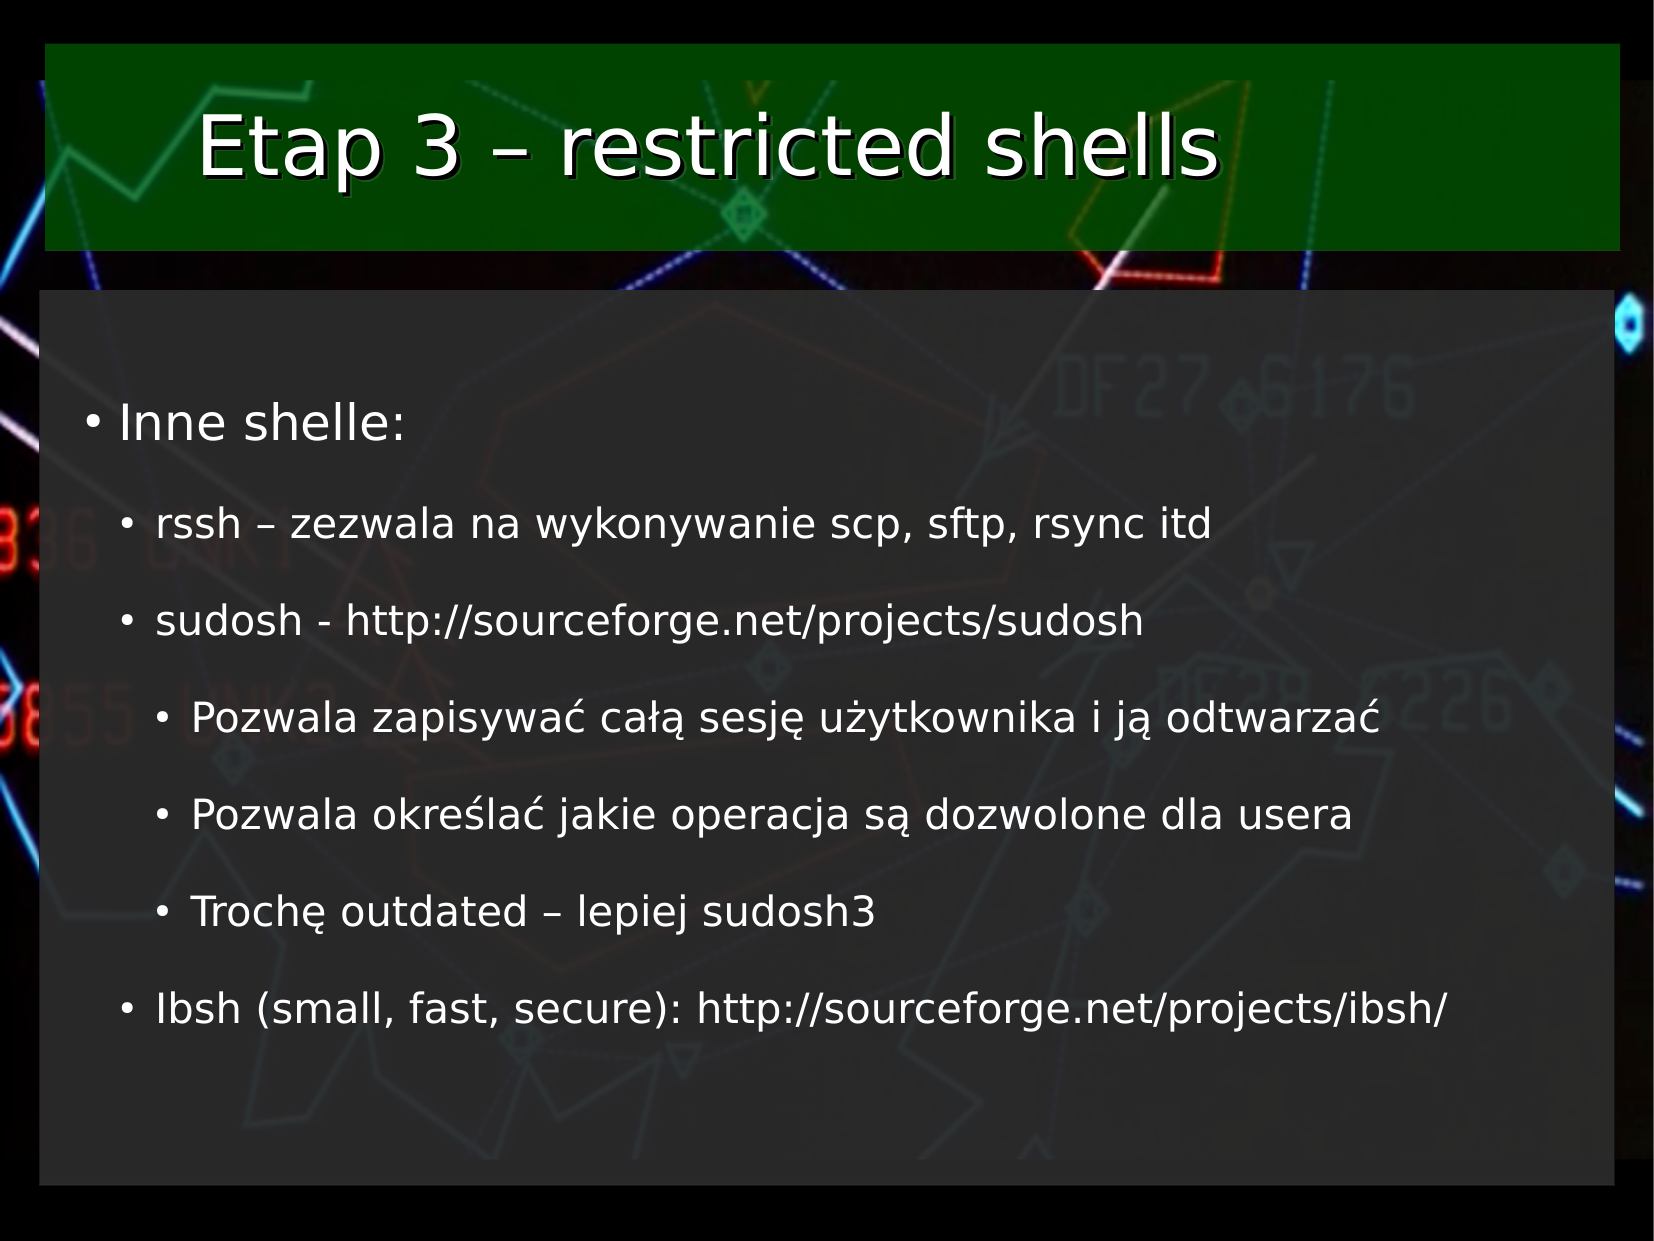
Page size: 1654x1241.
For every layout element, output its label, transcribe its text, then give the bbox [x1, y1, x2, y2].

text_box Inne shelle: rssh – zezwala na wykonywanie scp, sftp, rsync itd sudosh - http://sourceforge.net/projects/sudosh Pozwala zapisywać całą sesję użytkownika i ją odtwarzać Pozwala określać jakie operacja są dozwolone dla usera Trochę outdated – lepiej sudosh3 Ibsh (small, fast, secure): http://sourceforge.net/projects/ibsh/ [39, 290, 1615, 1186]
picture [0, 0, 1654, 1241]
title Etap 3 – restricted shells [45, 43, 1621, 251]
